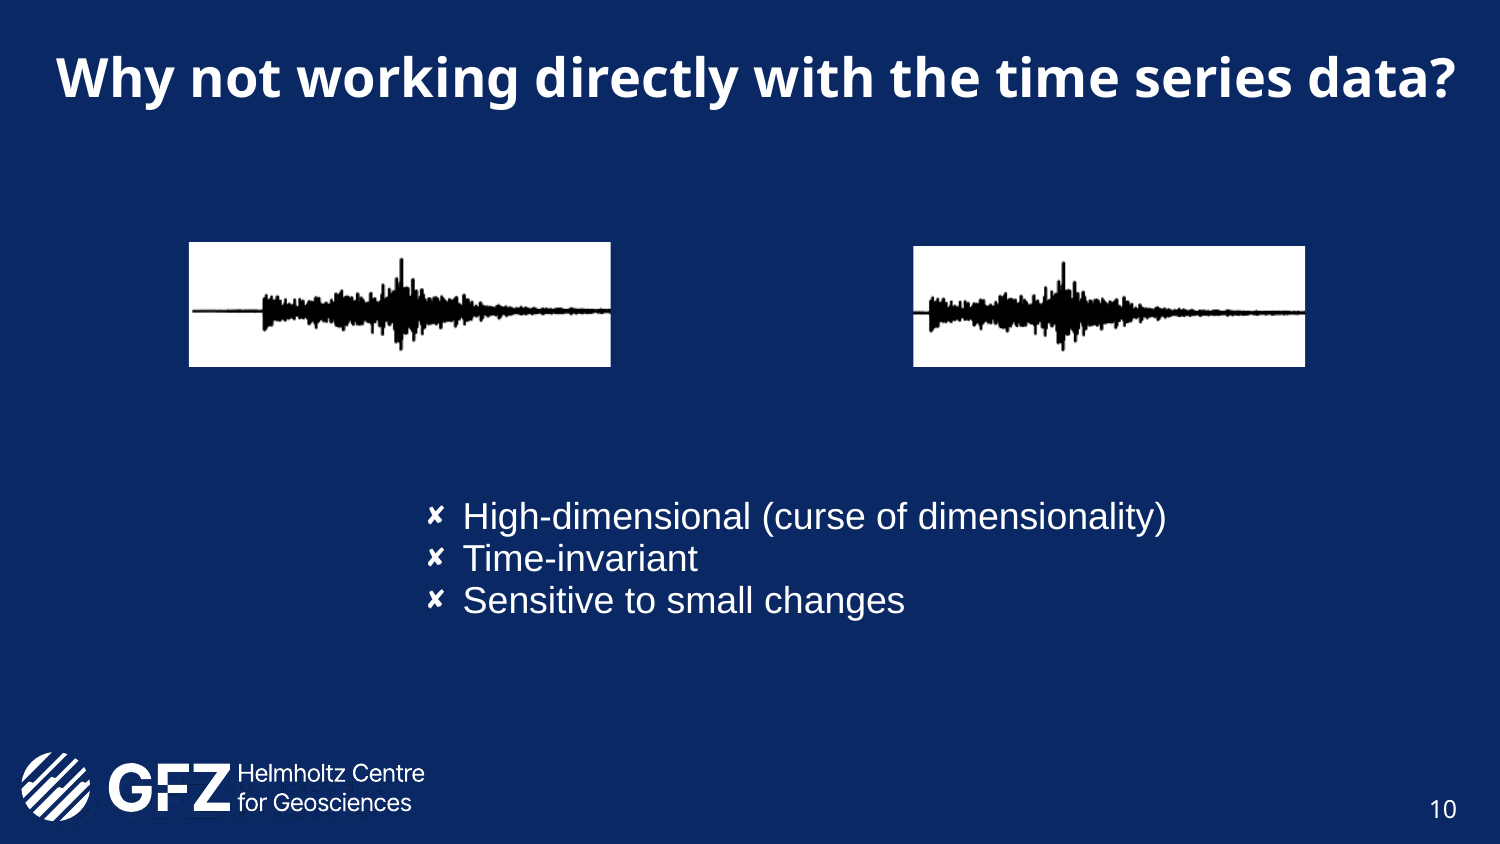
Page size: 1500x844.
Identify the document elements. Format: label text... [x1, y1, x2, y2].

picture [39, 767, 83, 805]
title Why not working directly with the time series data? [39, 35, 1475, 198]
text_box High-dimensional (curse of dimensionality) Time-invariant Sensitive to small changes [412, 488, 1183, 629]
picture [39, 767, 48, 776]
picture [39, 767, 65, 788]
picture [39, 767, 385, 827]
picture [188, 242, 611, 367]
picture [377, 800, 385, 809]
picture [913, 246, 1306, 367]
